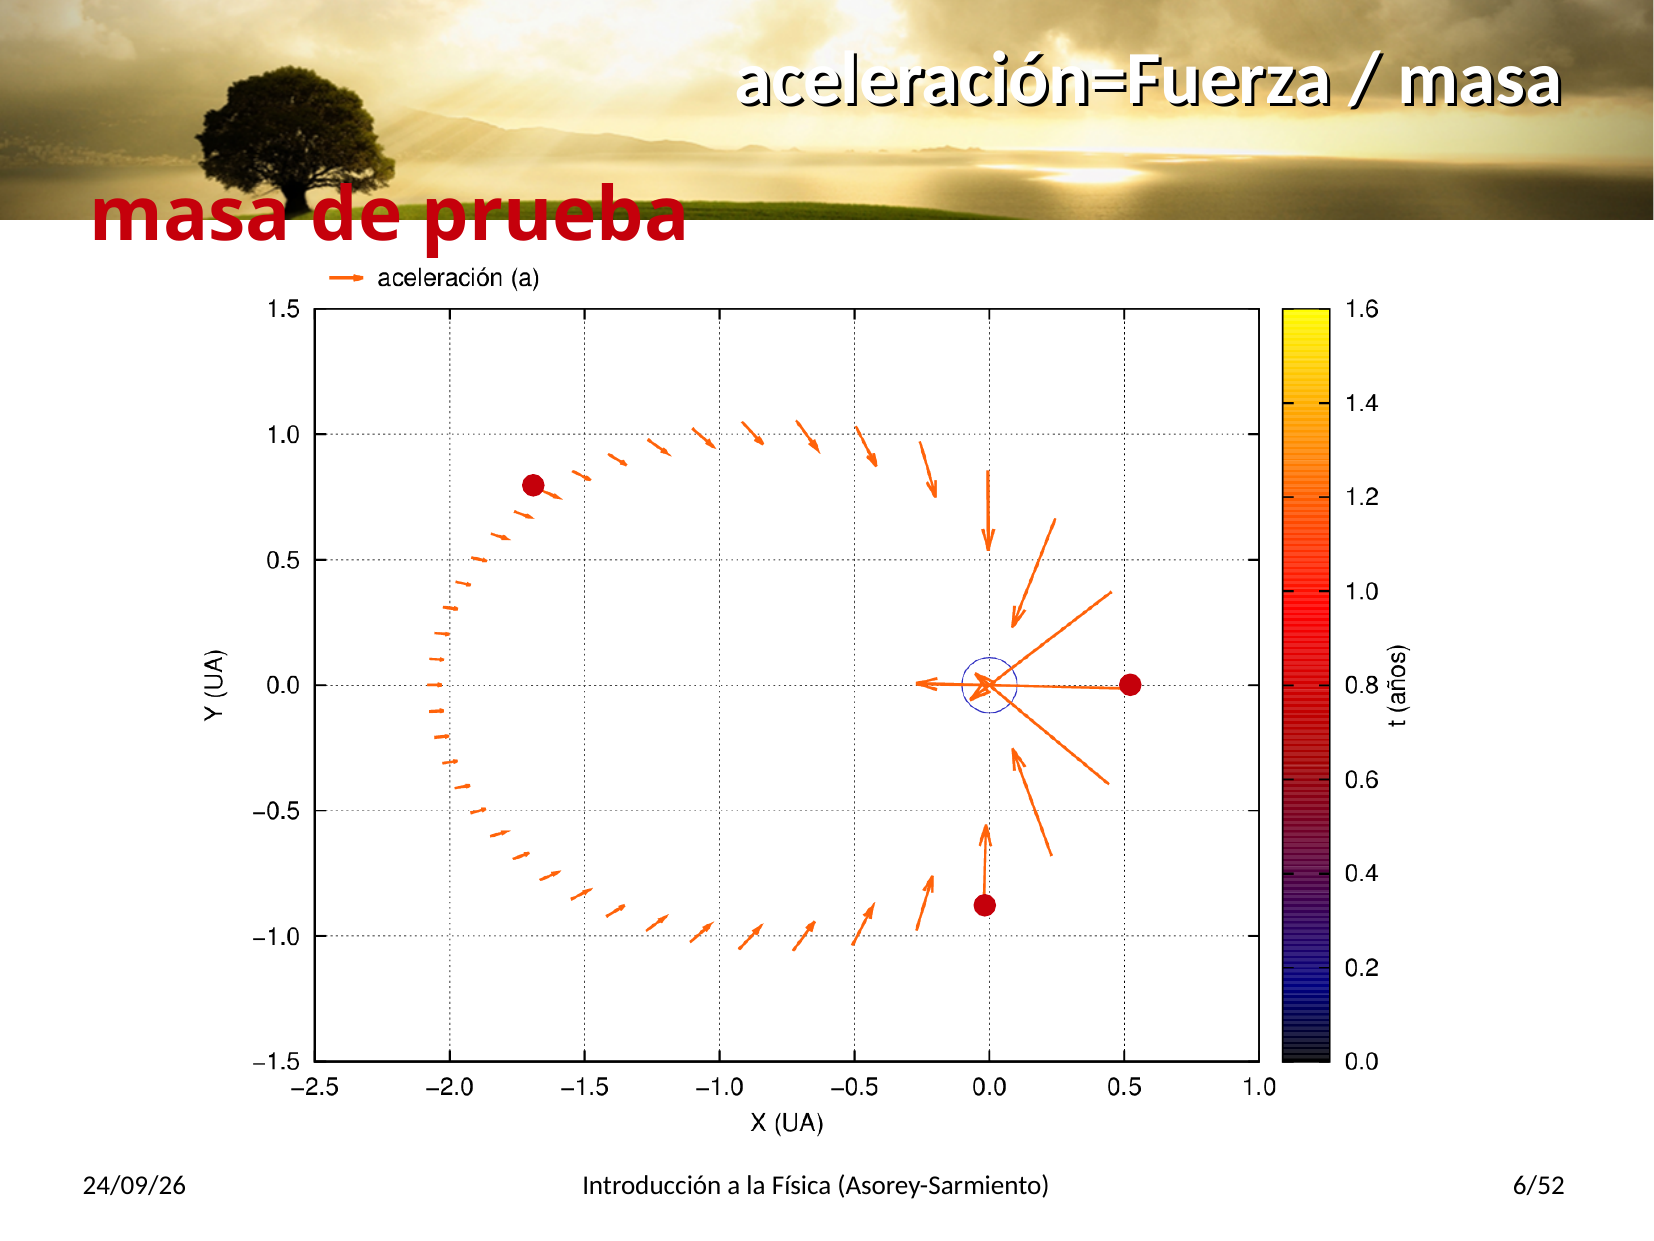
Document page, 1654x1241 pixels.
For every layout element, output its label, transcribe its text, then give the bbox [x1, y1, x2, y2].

text_box [523, 475, 544, 496]
picture [194, 254, 1459, 1141]
title aceleración=Fuerza / masa [75, 19, 1564, 151]
text_box [975, 895, 995, 916]
text_box [1120, 675, 1141, 695]
text_box masa de prueba [75, 152, 683, 256]
picture [0, 0, 1654, 220]
